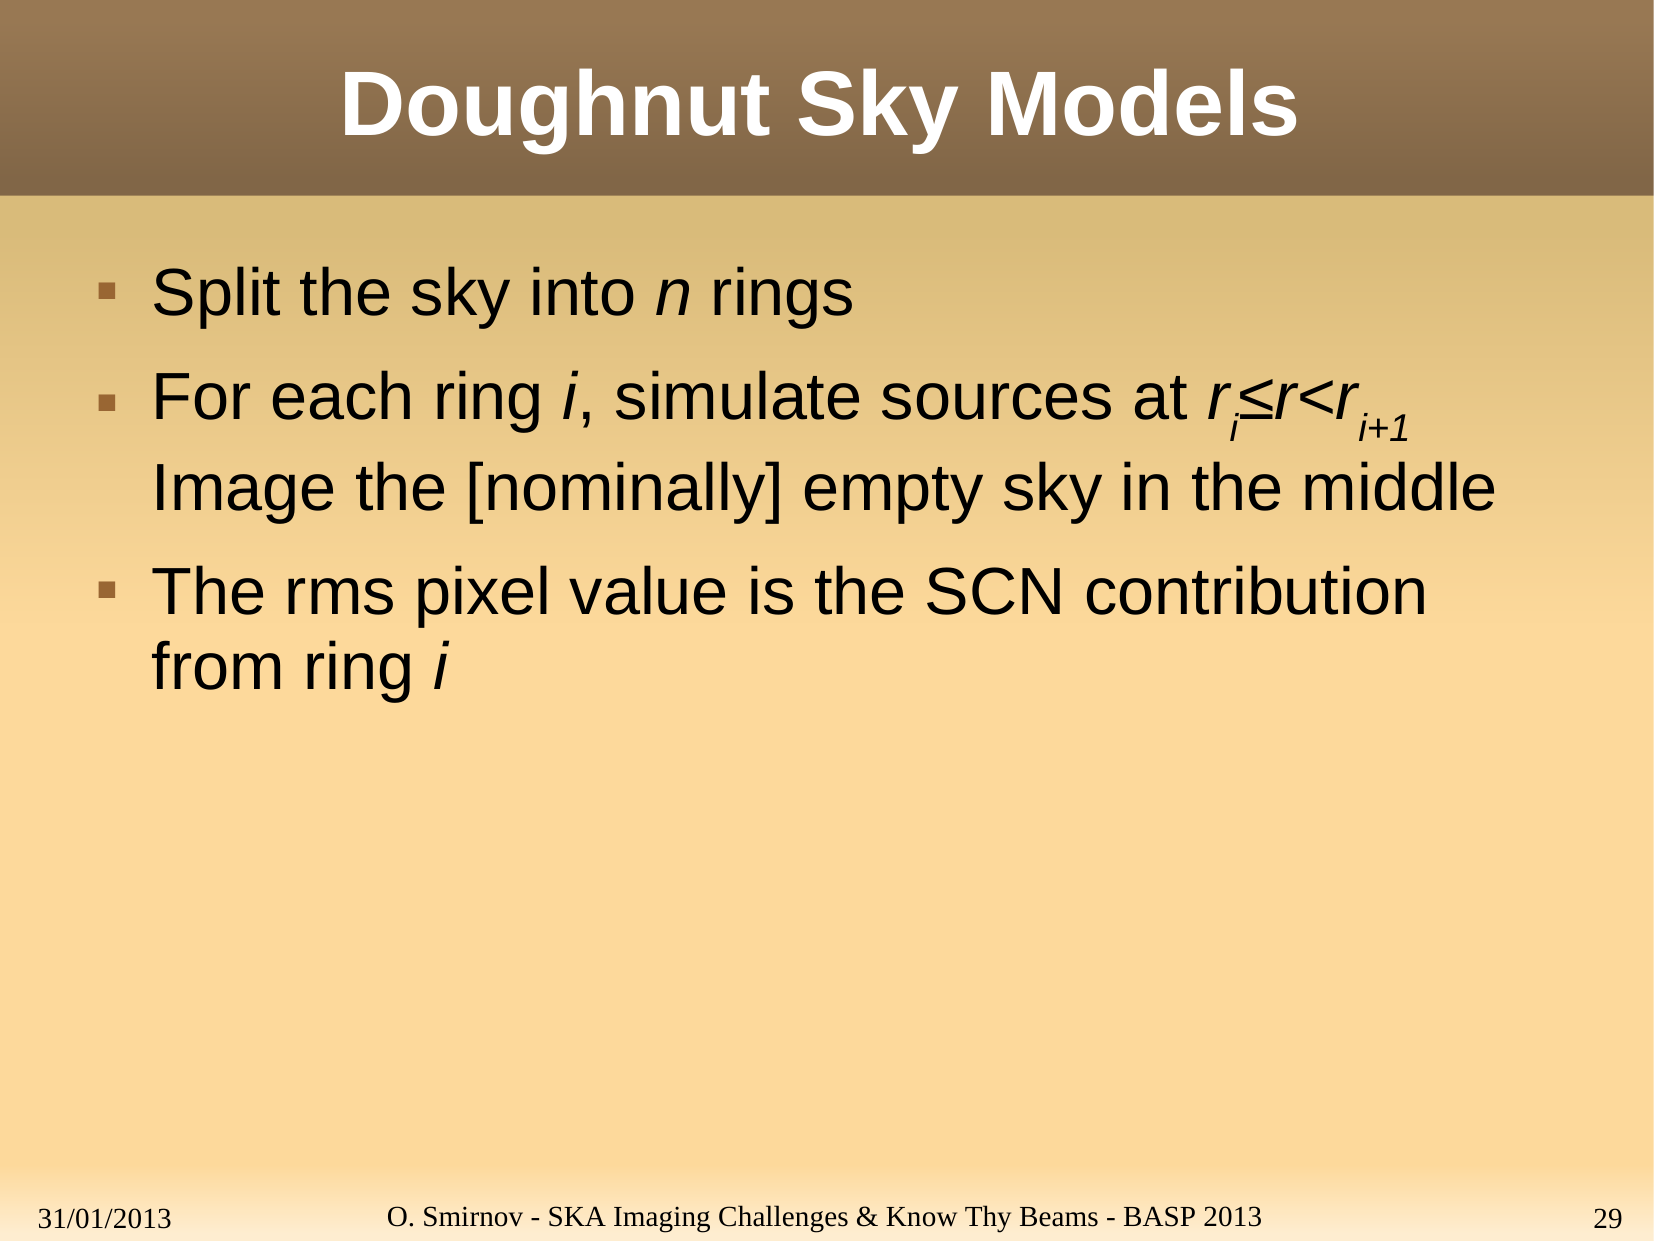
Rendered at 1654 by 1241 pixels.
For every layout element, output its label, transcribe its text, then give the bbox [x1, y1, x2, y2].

list Split the sky into n rings For each ring i, simulate sources at ri≤r<ri+1 Image the [nominally] empty sky in the middle The rms pixel value is the SCN contribution from ring i [80, 255, 1570, 1074]
picture [0, 0, 1654, 1241]
title Doughnut Sky Models [76, 0, 1565, 208]
